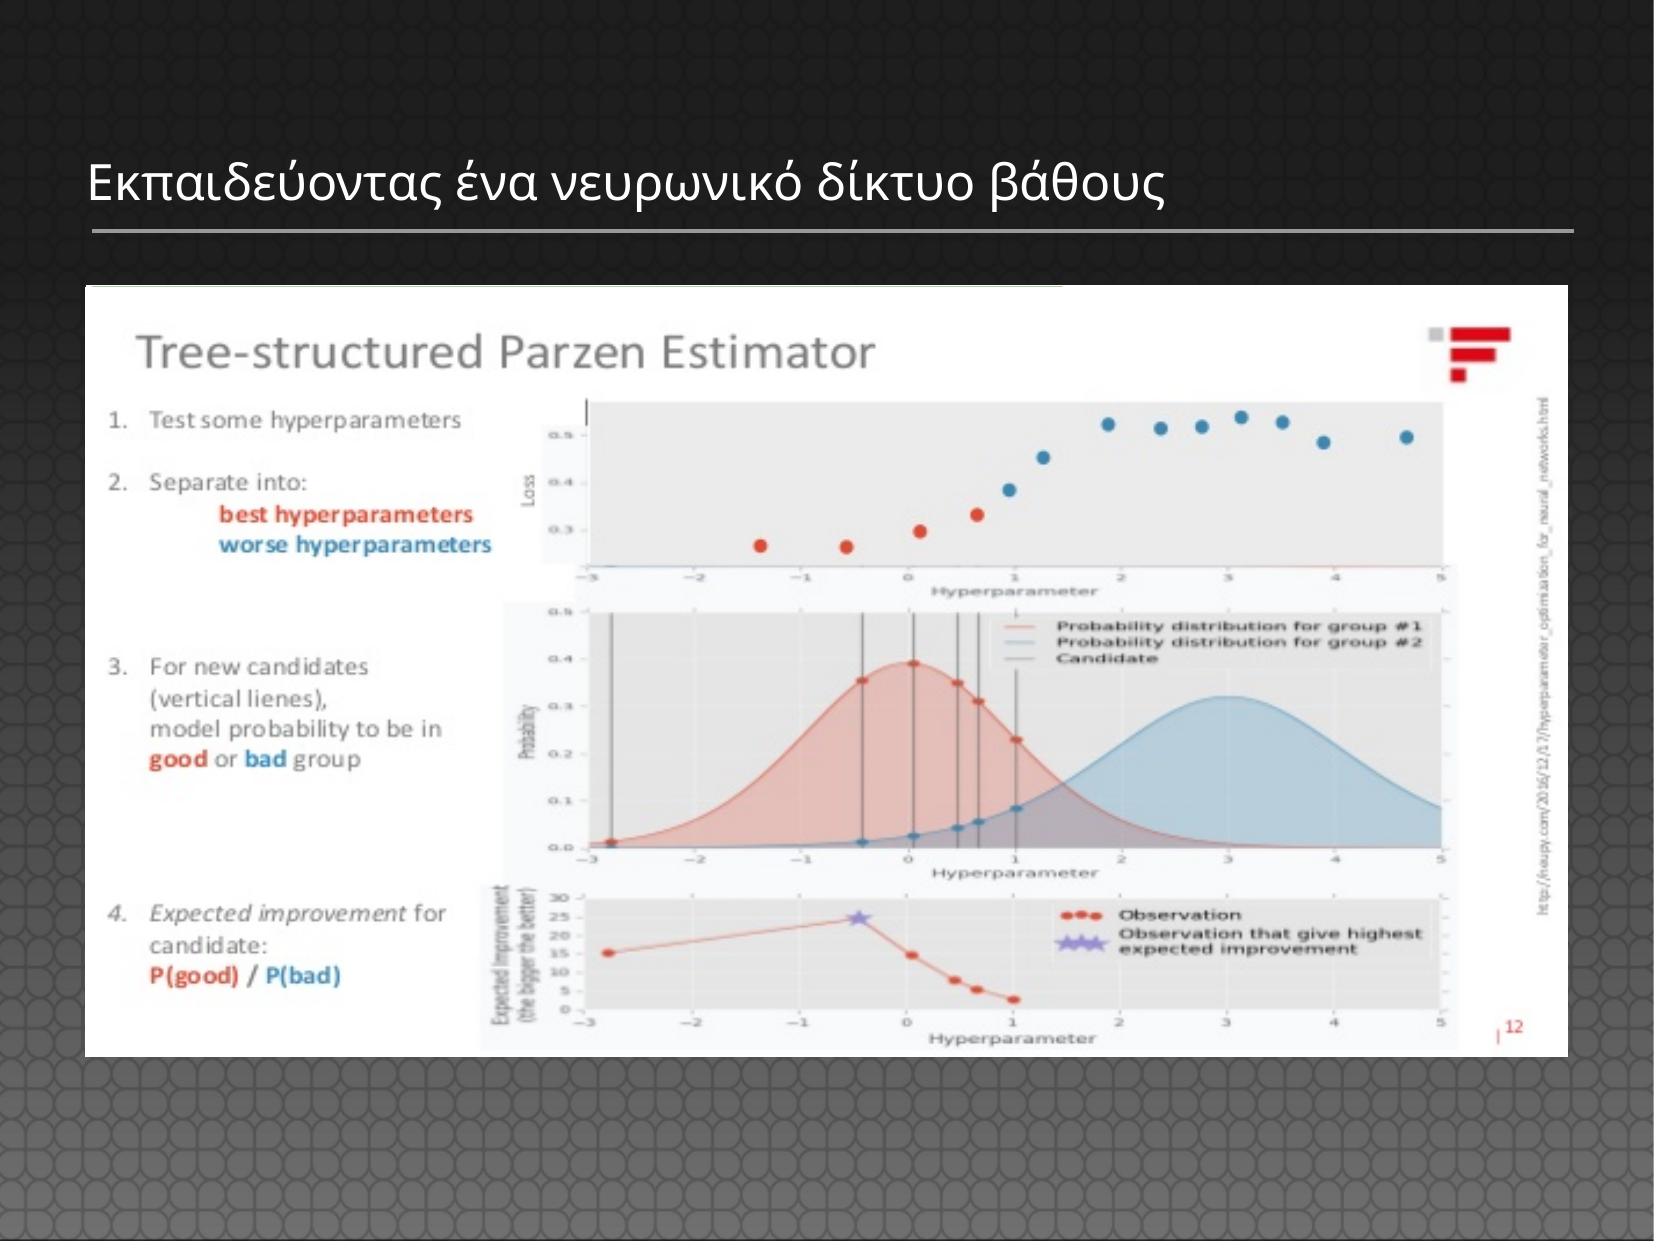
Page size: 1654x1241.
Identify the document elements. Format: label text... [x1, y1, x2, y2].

title Εκπαιδεύοντας ένα νευρωνικό δίκτυο βάθους [86, 112, 1576, 249]
picture [0, 0, 1654, 1241]
